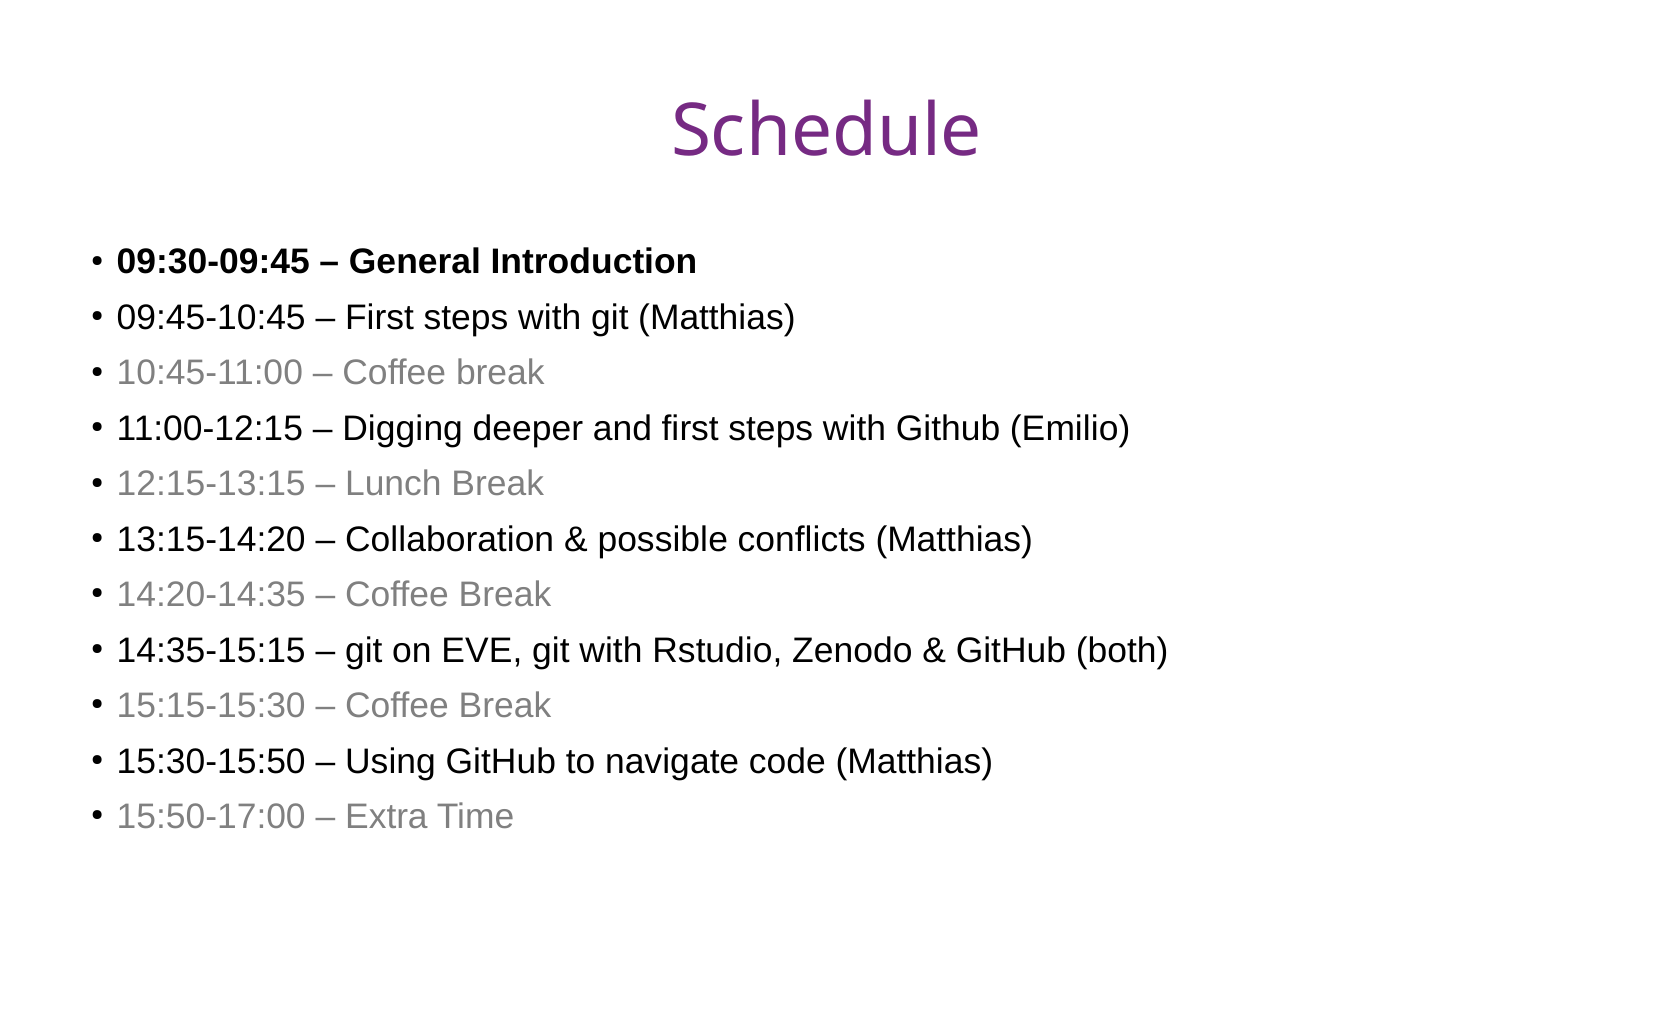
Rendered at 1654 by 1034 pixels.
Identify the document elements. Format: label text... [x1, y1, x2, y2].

list 09:30-09:45 – General Introduction 09:45-10:45 – First steps with git (Matthias) 10:45-11:00 – Coffee break 11:00-12:15 – Digging deeper and first steps with Github (Emilio) 12:15-13:15 – Lunch Break 13:15-14:20 – Collaboration & possible conflicts (Matthias) 14:20-14:35 – Coffee Break 14:35-15:15 – git on EVE, git with Rstudio, Zenodo & GitHub (both) 15:15-15:30 – Coffee Break 15:30-15:50 – Using GitHub to navigate code (Matthias) 15:50-17:00 – Extra Time [82, 241, 1571, 842]
title Schedule [82, 41, 1571, 214]
